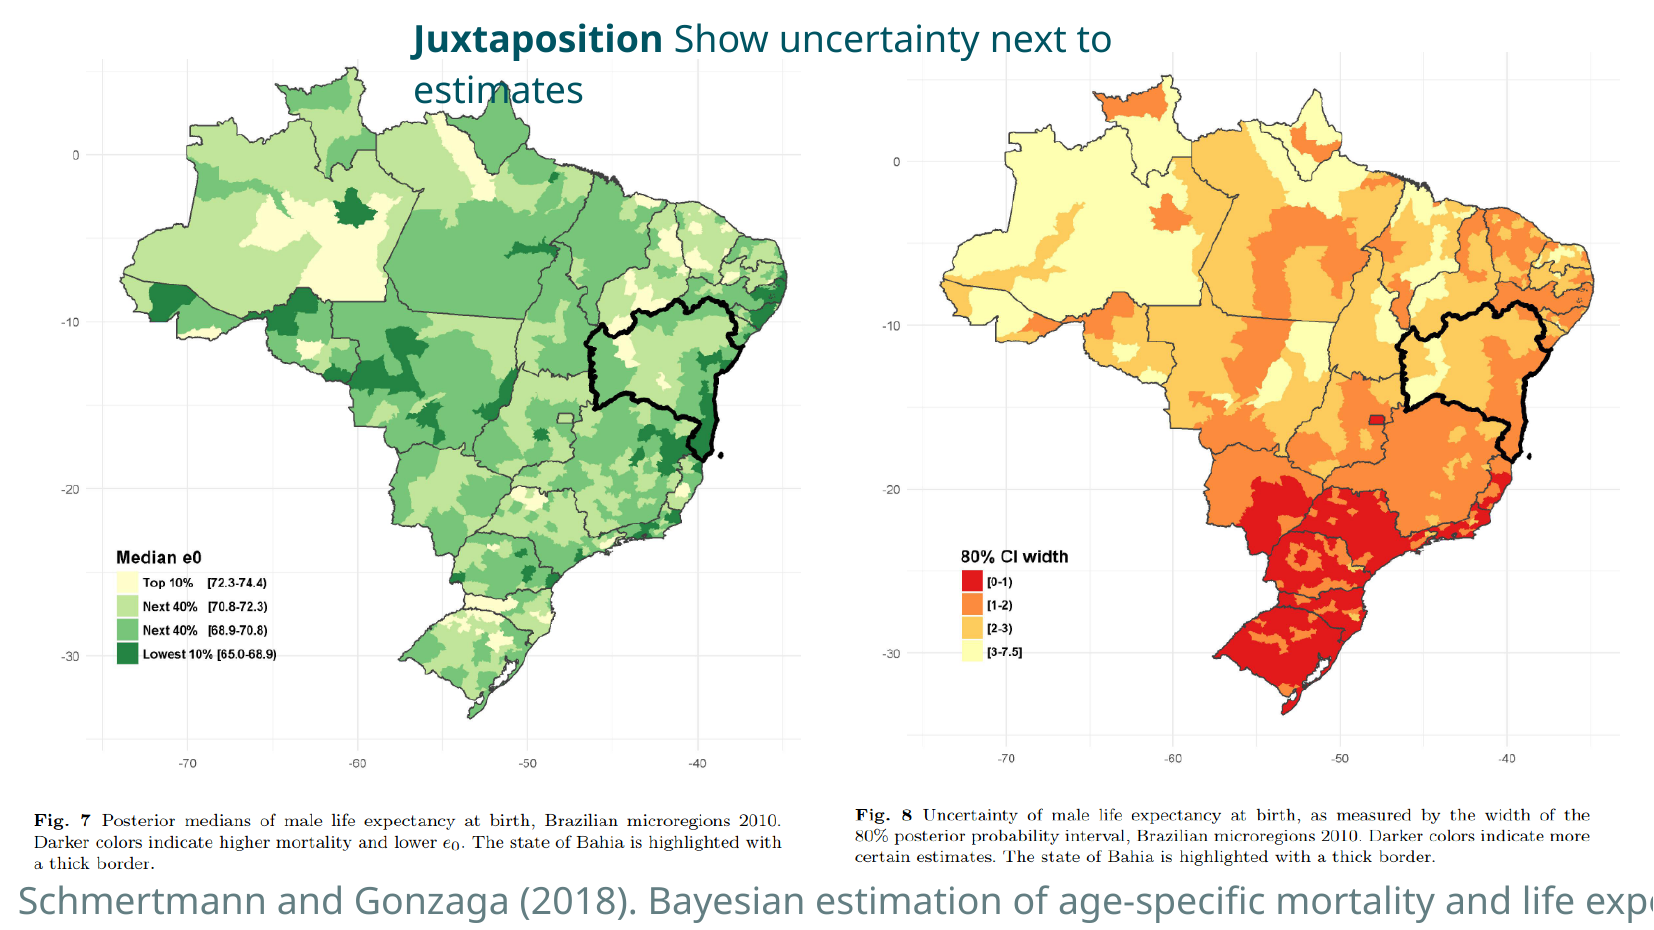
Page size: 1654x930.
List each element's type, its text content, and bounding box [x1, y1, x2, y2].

picture [23, 59, 801, 875]
text_box Schmertmann and Gonzaga (2018). Bayesian estimation of age-specific mortality and life expectancy... [3, 866, 1553, 930]
picture [843, 52, 1620, 870]
text_box Juxtaposition Show uncertainty next to estimates [398, 4, 1255, 119]
